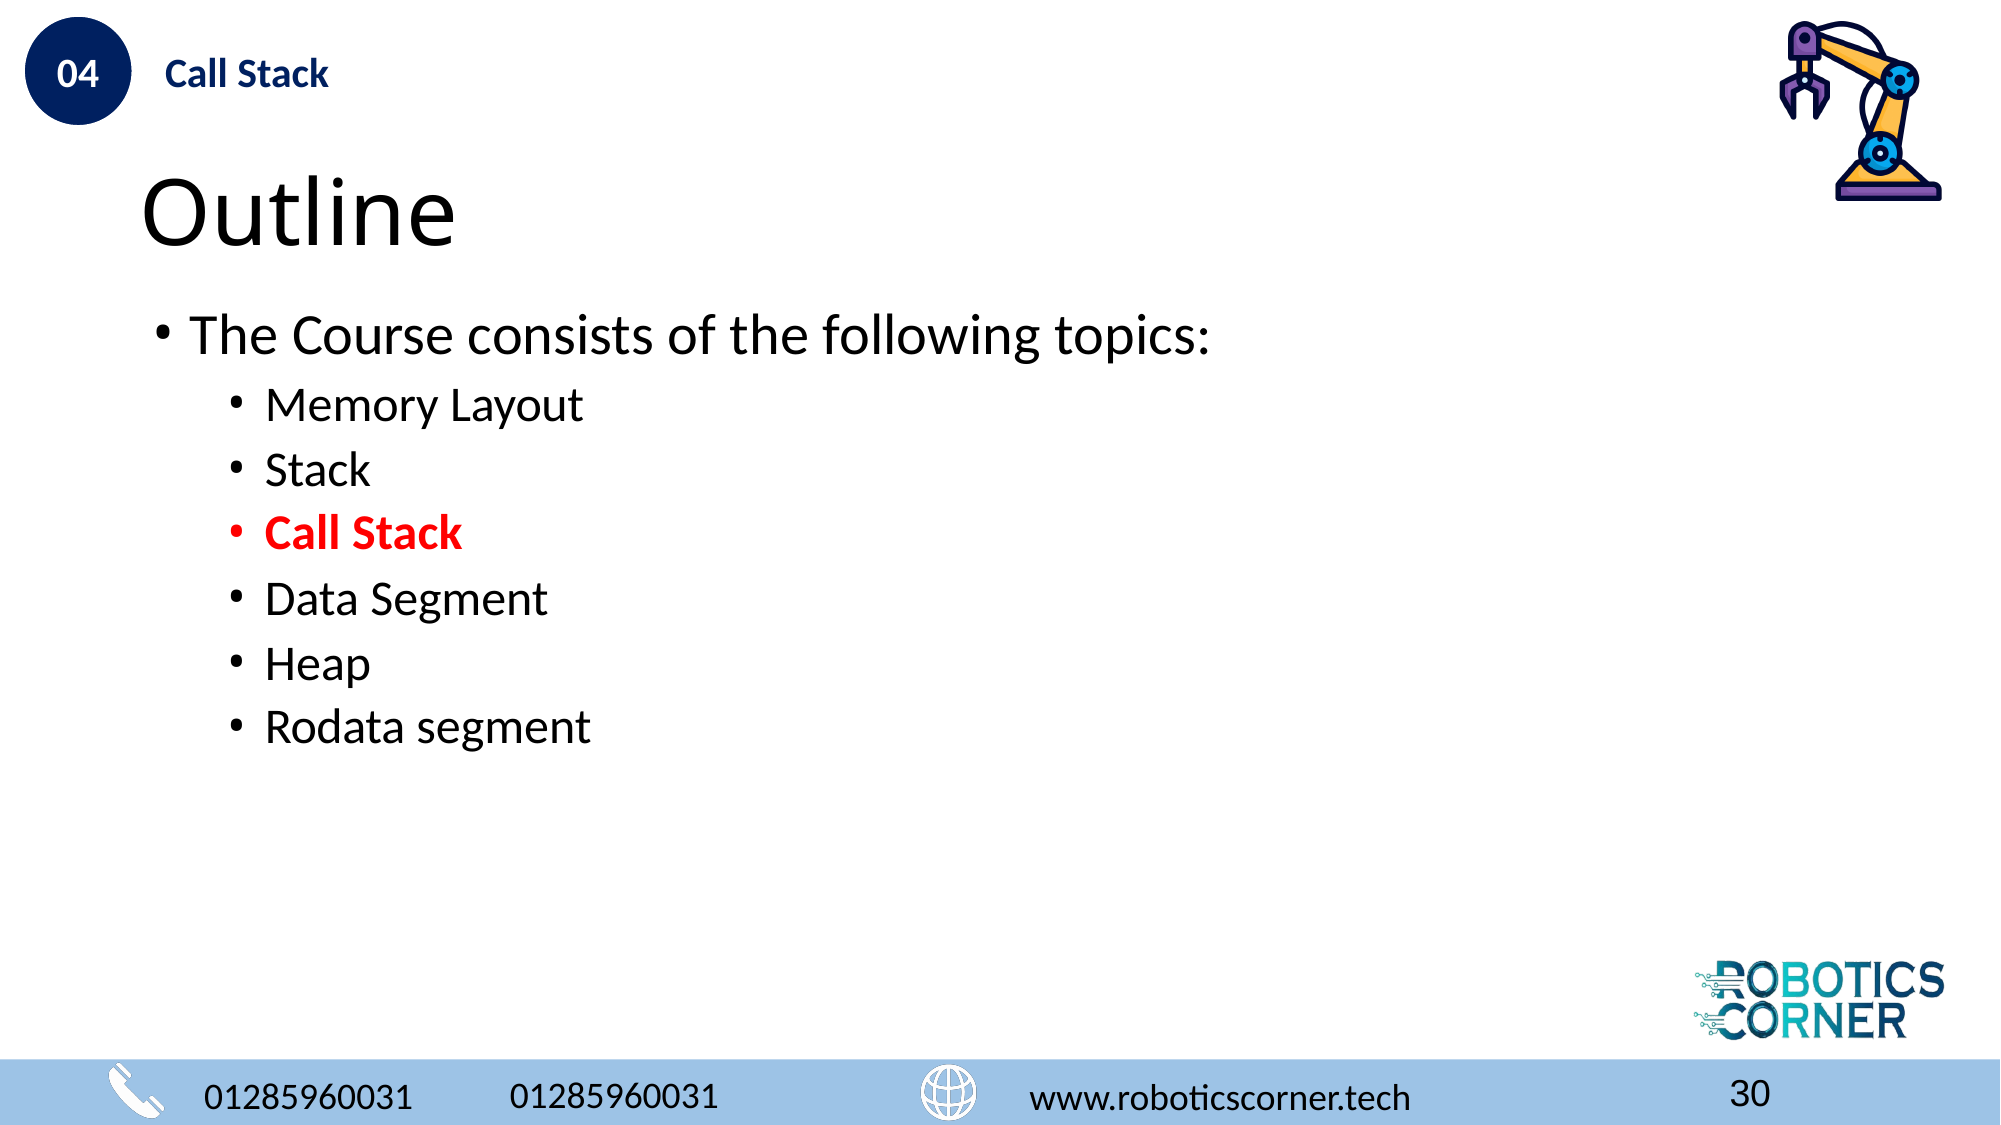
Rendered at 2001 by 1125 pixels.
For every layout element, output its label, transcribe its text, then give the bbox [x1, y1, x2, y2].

text_box The Course consists of the following topics: Memory Layout Stack Call Stack Data Segment Heap Rodata segment [150, 288, 1215, 754]
picture [1680, 859, 1953, 1125]
picture [915, 1059, 981, 1125]
picture [1771, 21, 1950, 201]
text_box <number> [1714, 1065, 1916, 1125]
picture [103, 1057, 170, 1124]
text_box Call Stack [150, 38, 622, 103]
text_box 04 [22, 14, 134, 128]
title Outline [137, 95, 706, 319]
